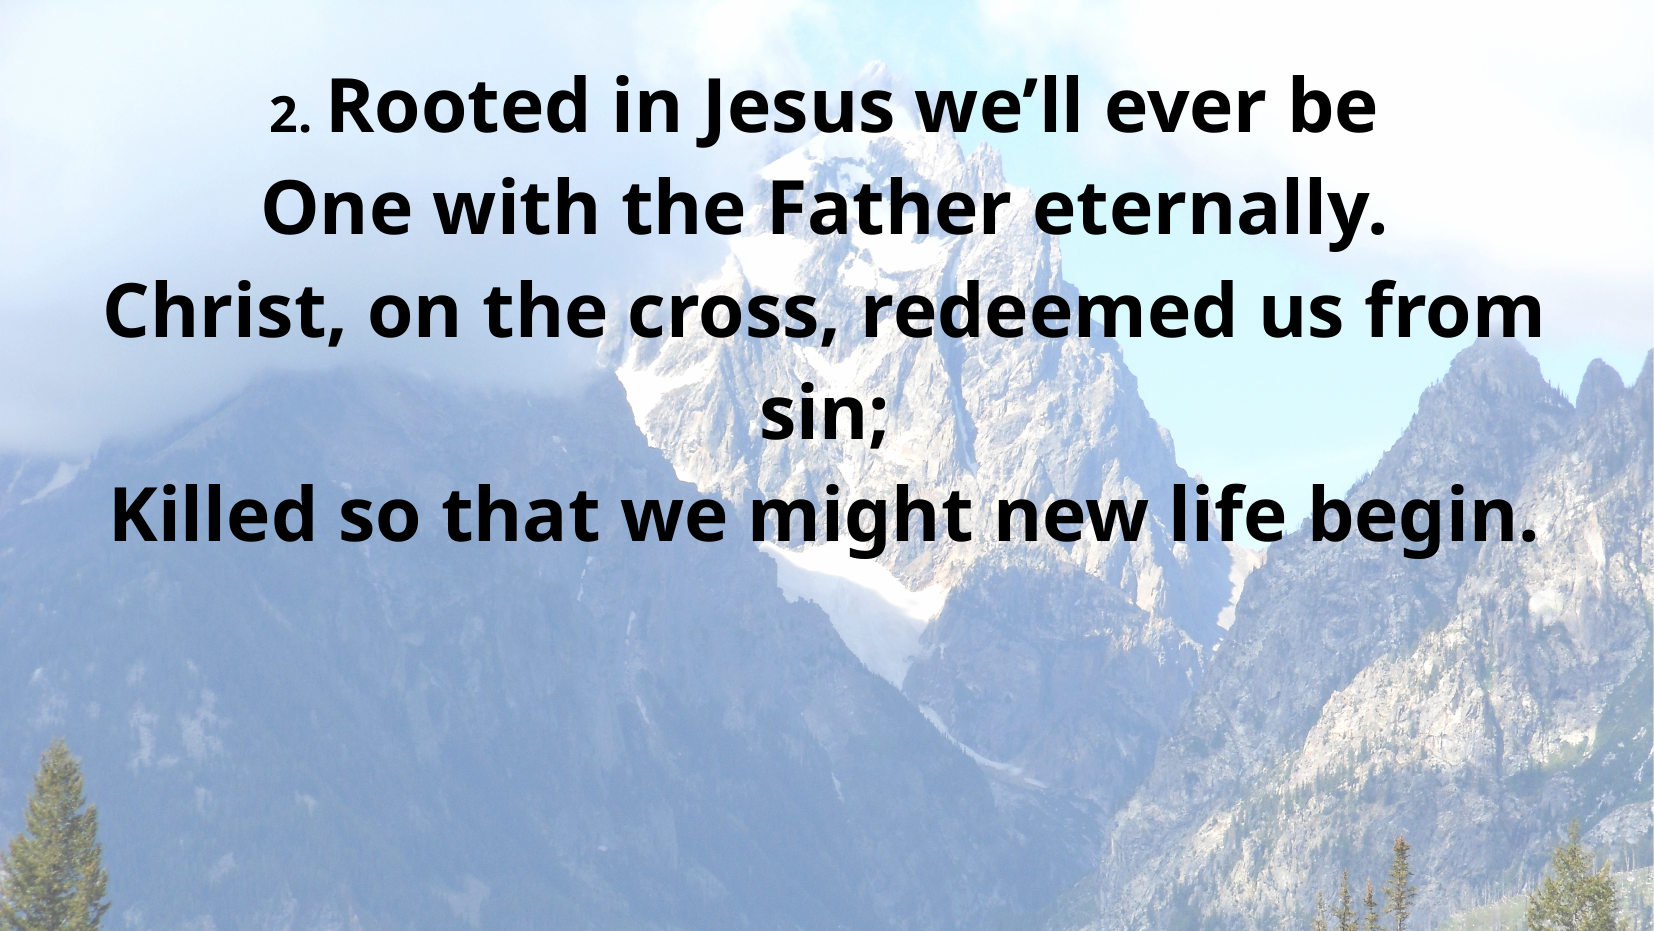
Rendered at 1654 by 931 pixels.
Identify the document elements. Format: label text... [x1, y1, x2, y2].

text_box 2. Rooted in Jesus we’ll ever be One with the Father eternally. Christ, on the cross, redeemed us from sin; Killed so that we might new life begin. [60, 45, 1591, 511]
picture [0, 0, 1654, 931]
